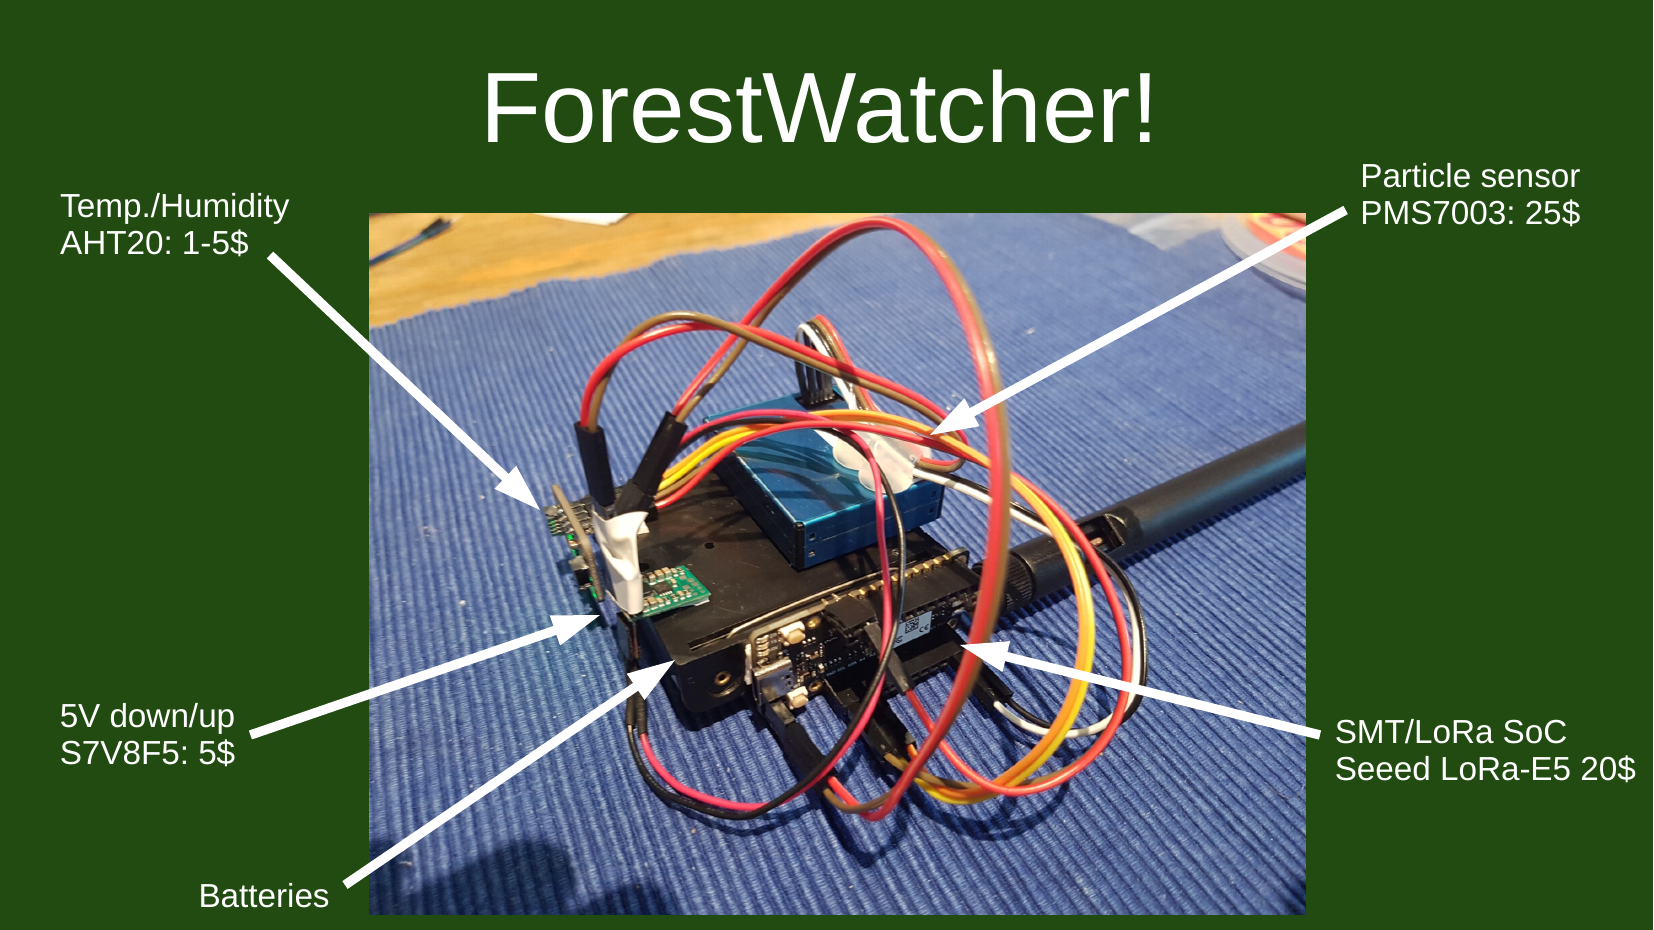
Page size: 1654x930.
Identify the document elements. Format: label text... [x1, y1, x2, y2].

text_box Particle sensor PMS7003: 25$ [1345, 150, 1596, 239]
text_box SMT/LoRa SoC Seeed LoRa-E5 20$ [1320, 706, 1653, 833]
text_box Batteries [183, 870, 346, 922]
text_box 5V down/up S7V8F5: 5$ [45, 690, 251, 779]
text_box Temp./Humidity AHT20: 1-5$ [45, 180, 305, 269]
text_box ForestWatcher! [465, 44, 1175, 172]
picture [369, 213, 1306, 916]
